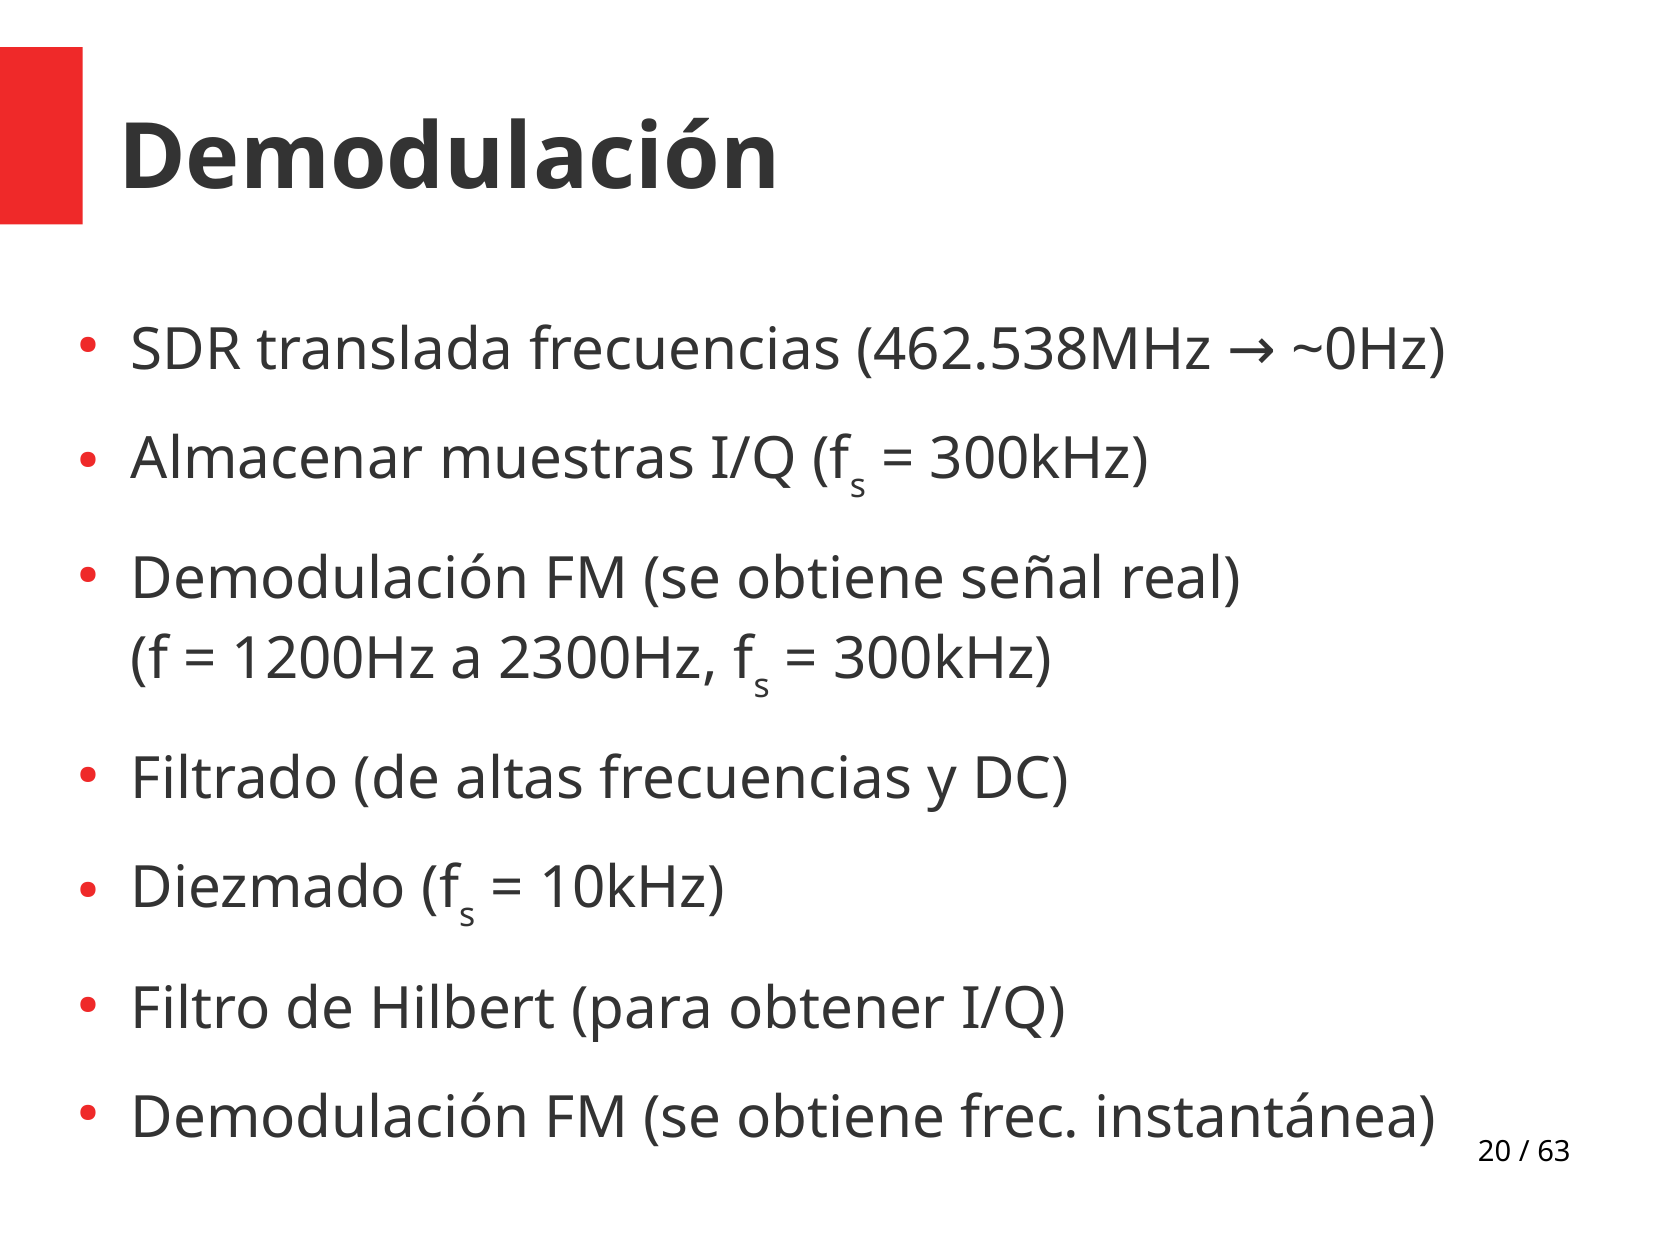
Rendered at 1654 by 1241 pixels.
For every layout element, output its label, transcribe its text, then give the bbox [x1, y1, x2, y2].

title Demodulación [118, 49, 1571, 257]
list SDR translada frecuencias (462.538MHz → ~0Hz) Almacenar muestras I/Q (fs = 300kHz) Demodulación FM (se obtiene señal real) (f = 1200Hz a 2300Hz, fs = 300kHz) Filtrado (de altas frecuencias y DC) Diezmado (fs = 10kHz) Filtro de Hilbert (para obtener I/Q) Demodulación FM (se obtiene frec. instantánea) [60, 307, 1621, 1027]
